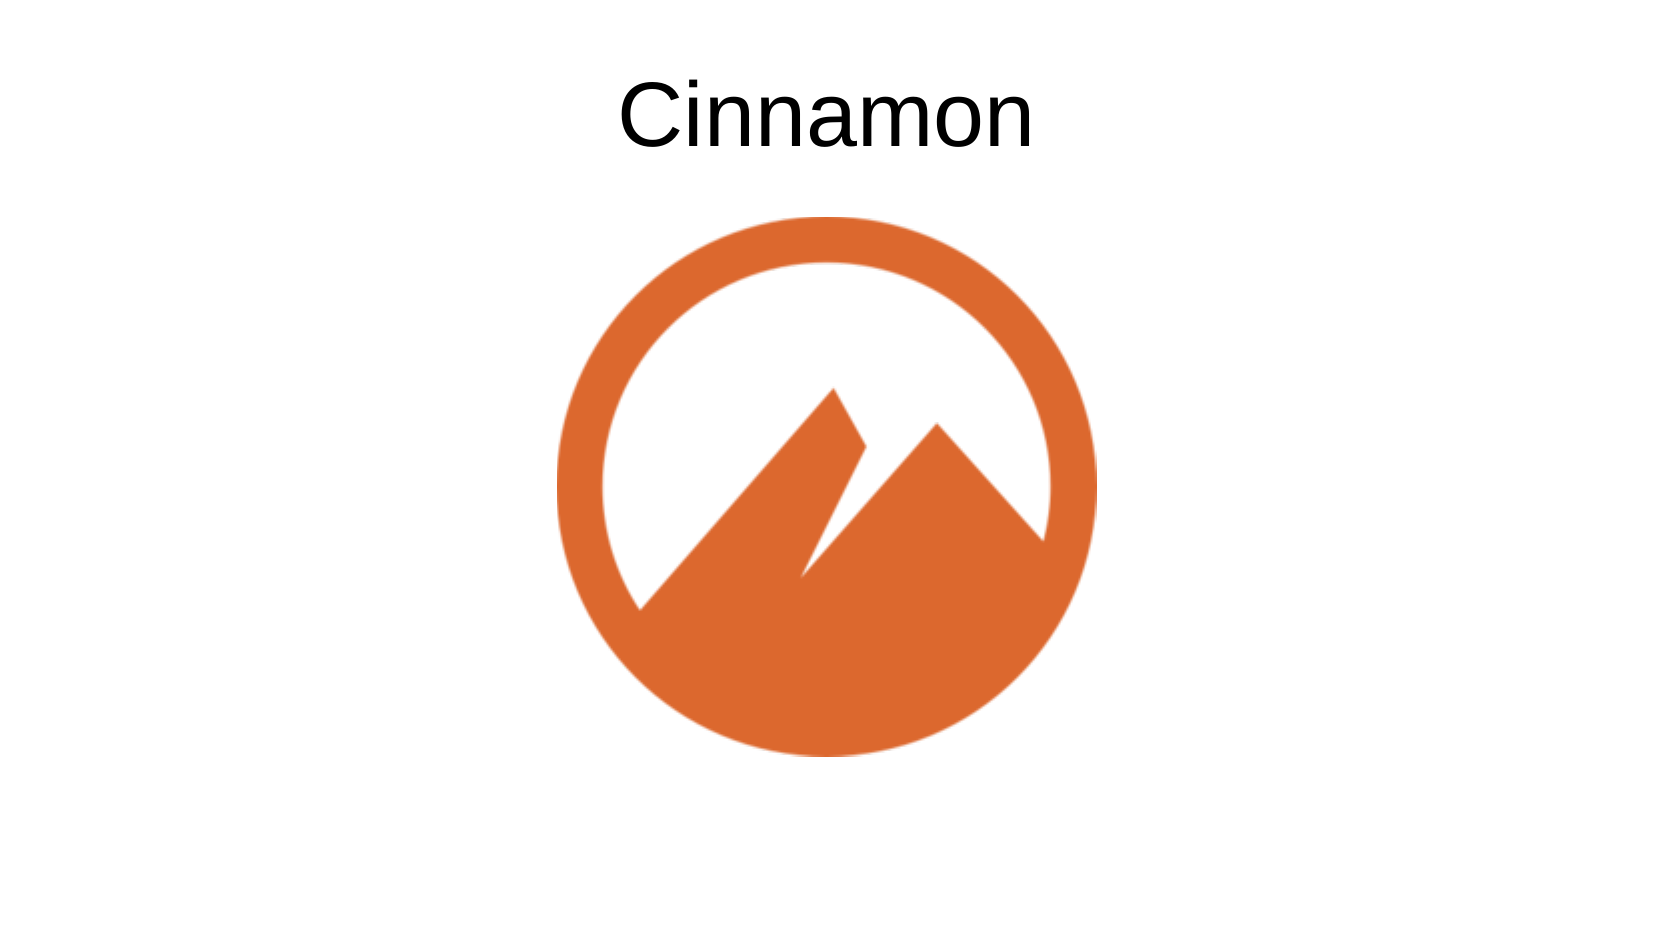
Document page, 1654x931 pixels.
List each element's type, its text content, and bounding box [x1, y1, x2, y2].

picture [557, 217, 1097, 758]
title Cinnamon [82, 37, 1571, 193]
